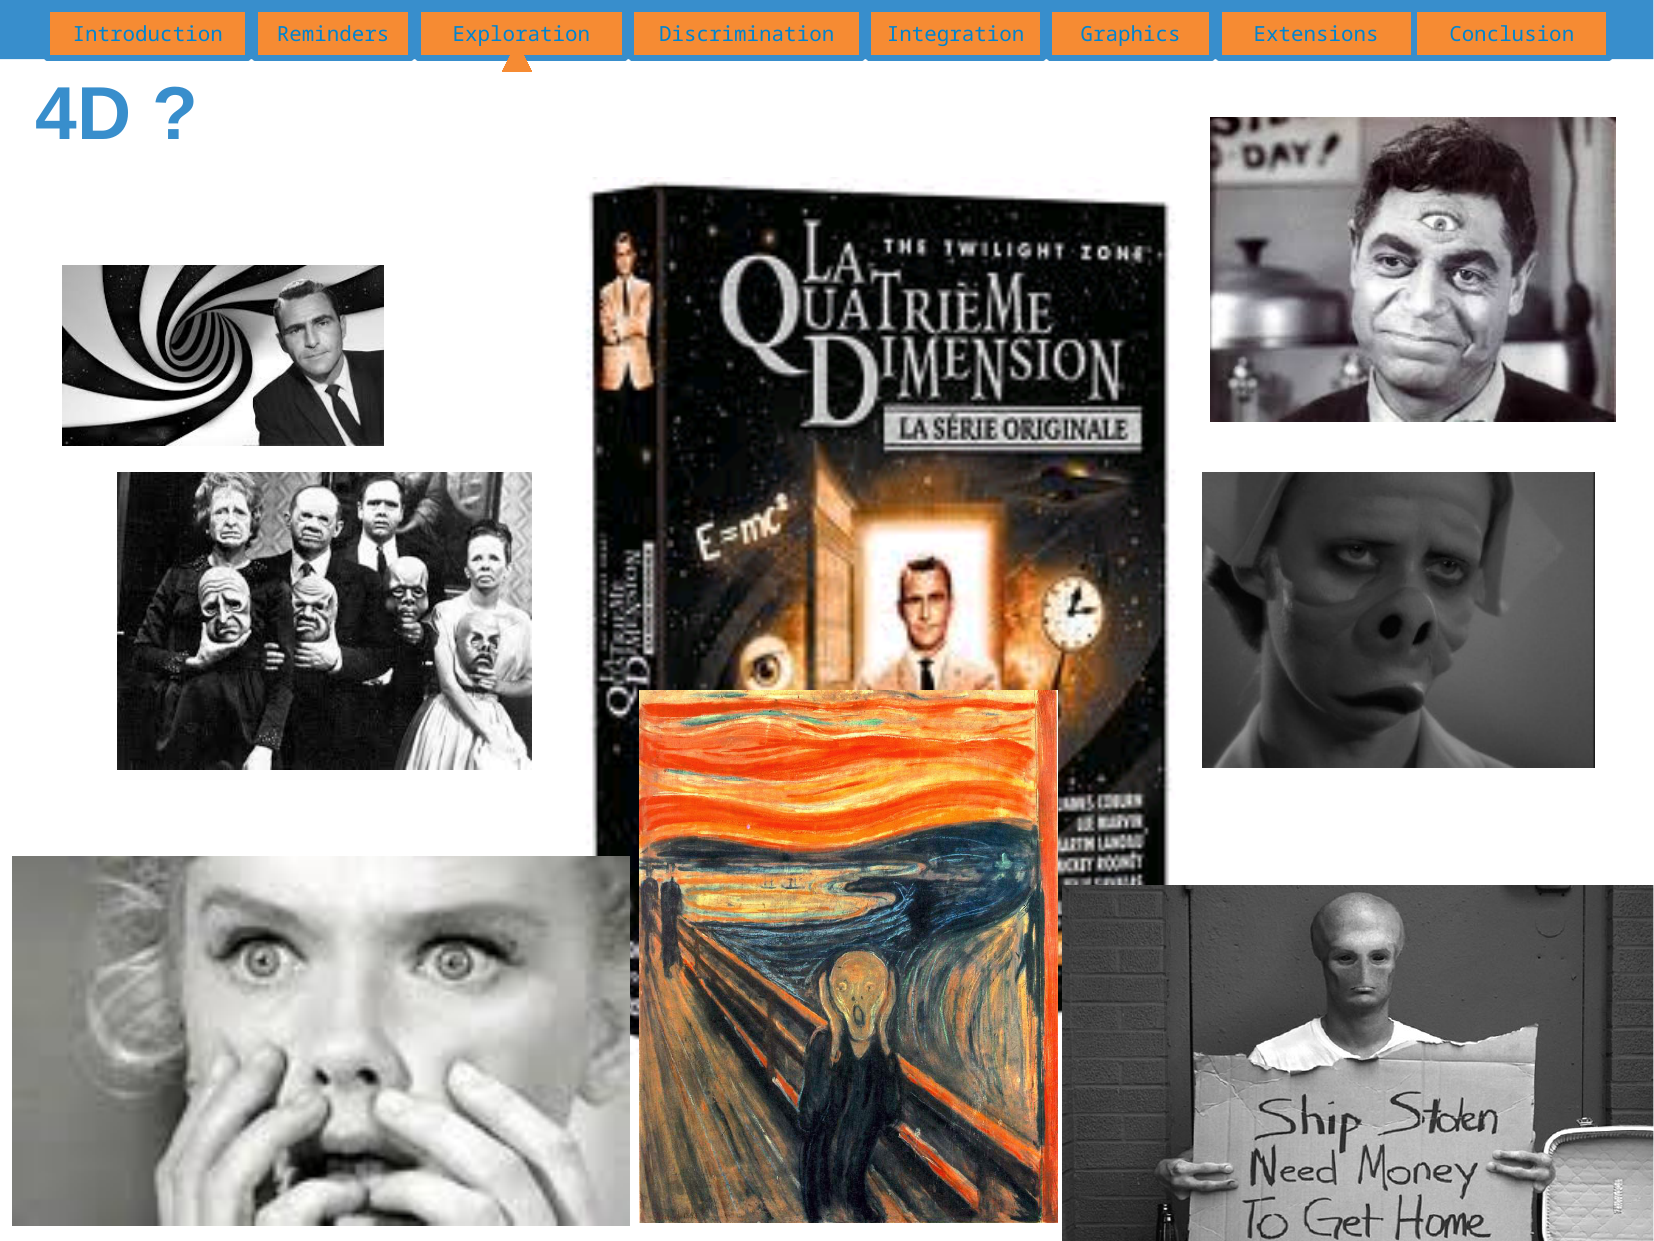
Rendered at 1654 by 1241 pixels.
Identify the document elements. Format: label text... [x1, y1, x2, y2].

picture [1210, 117, 1616, 422]
title 4D ? [35, 61, 1571, 166]
picture [117, 472, 532, 770]
picture [12, 177, 1654, 1241]
picture [1202, 472, 1595, 768]
picture [62, 265, 384, 446]
text_box [502, 41, 532, 72]
